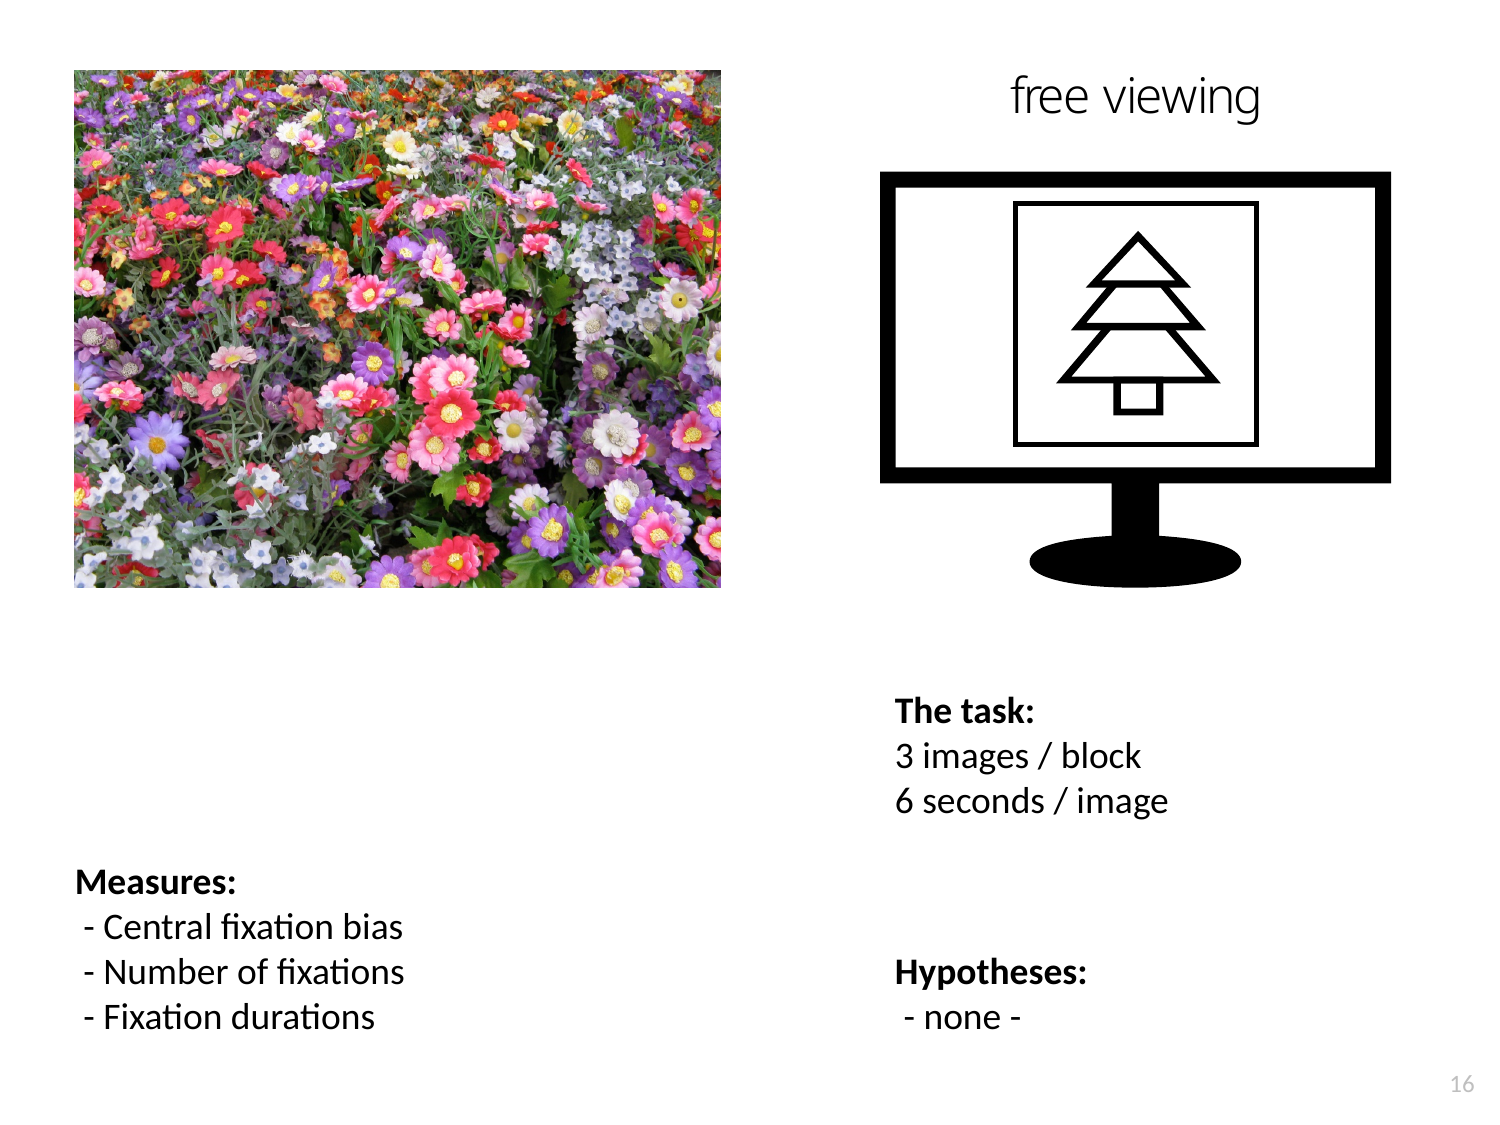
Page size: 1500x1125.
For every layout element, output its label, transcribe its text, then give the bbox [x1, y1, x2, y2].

text_box The task: 3 images / block 6 seconds / image [880, 678, 1184, 829]
picture [74, 70, 721, 588]
text_box Hypotheses: - none - [880, 939, 1103, 1045]
text_box Measures: - Central fixation bias - Number of fixations - Fixation durations [60, 849, 420, 1045]
picture [880, 70, 1392, 588]
